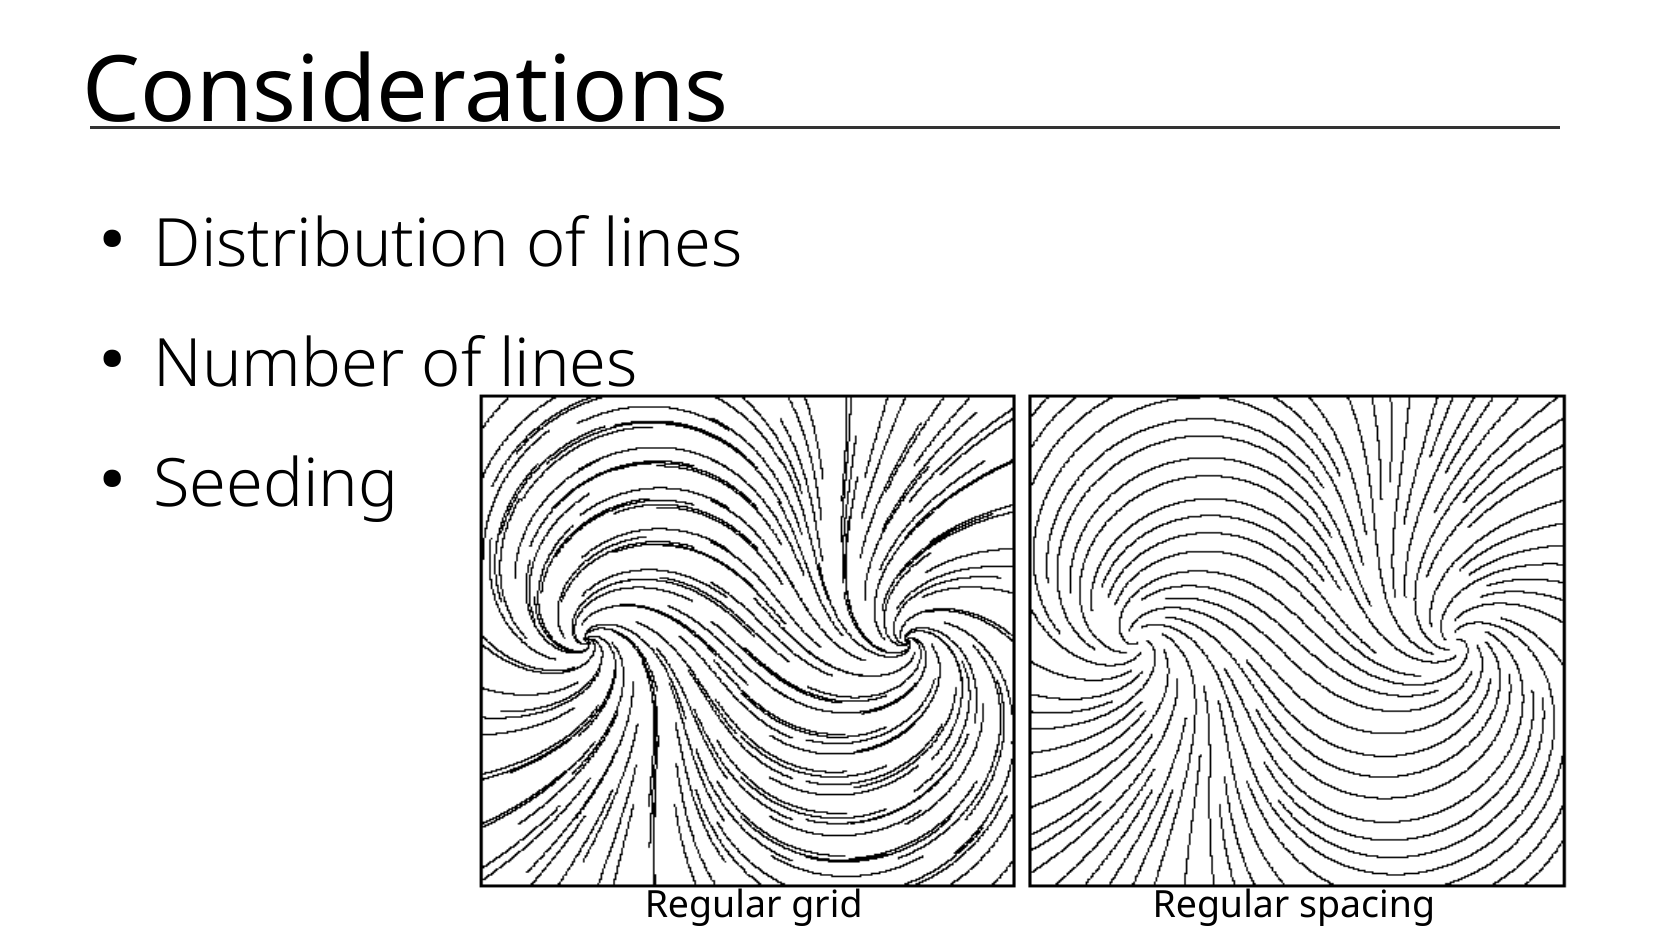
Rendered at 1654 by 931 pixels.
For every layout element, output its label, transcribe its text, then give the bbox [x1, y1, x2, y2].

list Distribution of lines Number of lines Seeding [82, 195, 1571, 811]
text_box Regular spacing [1137, 870, 1470, 931]
title Considerations [82, 32, 1571, 140]
text_box Regular grid [630, 870, 891, 931]
picture [472, 389, 1571, 892]
